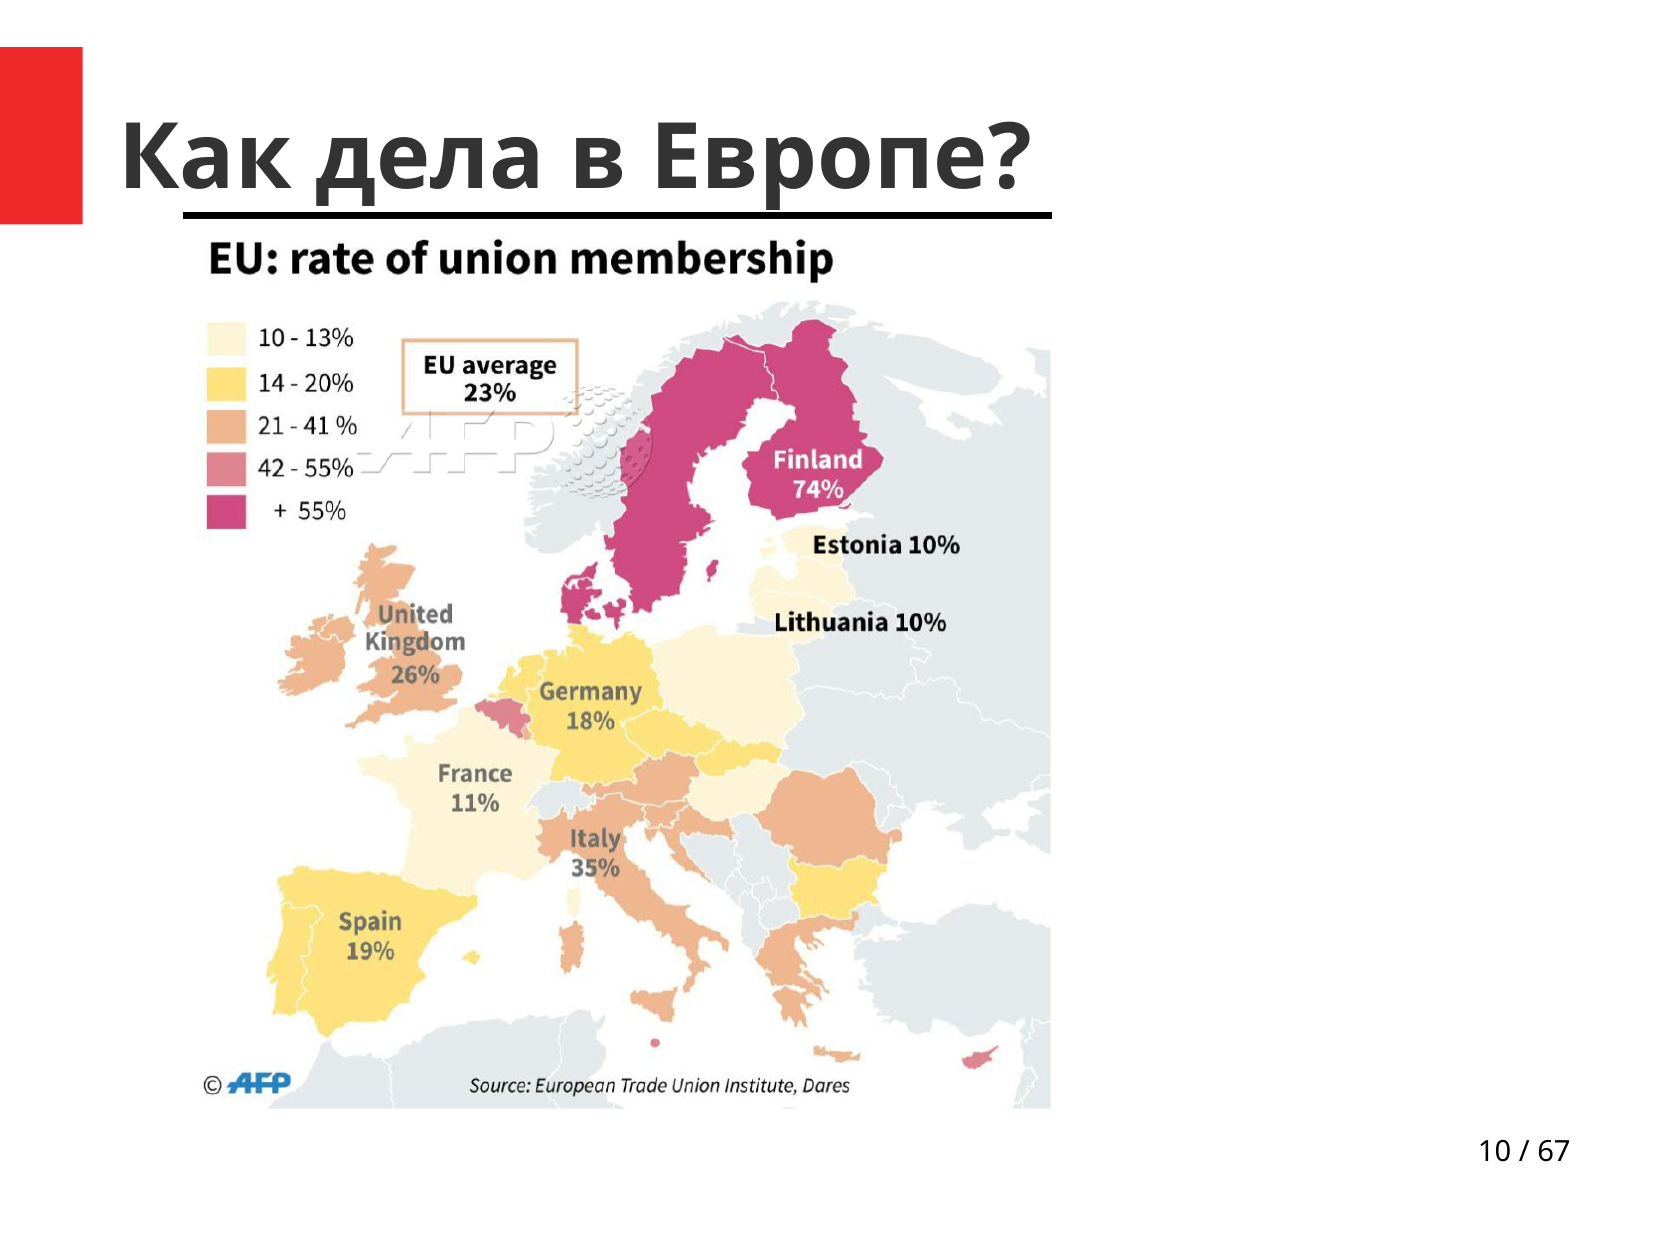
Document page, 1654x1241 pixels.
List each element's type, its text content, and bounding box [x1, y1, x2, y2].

title Как дела в Европе? [118, 49, 1571, 257]
picture [183, 212, 1052, 1111]
